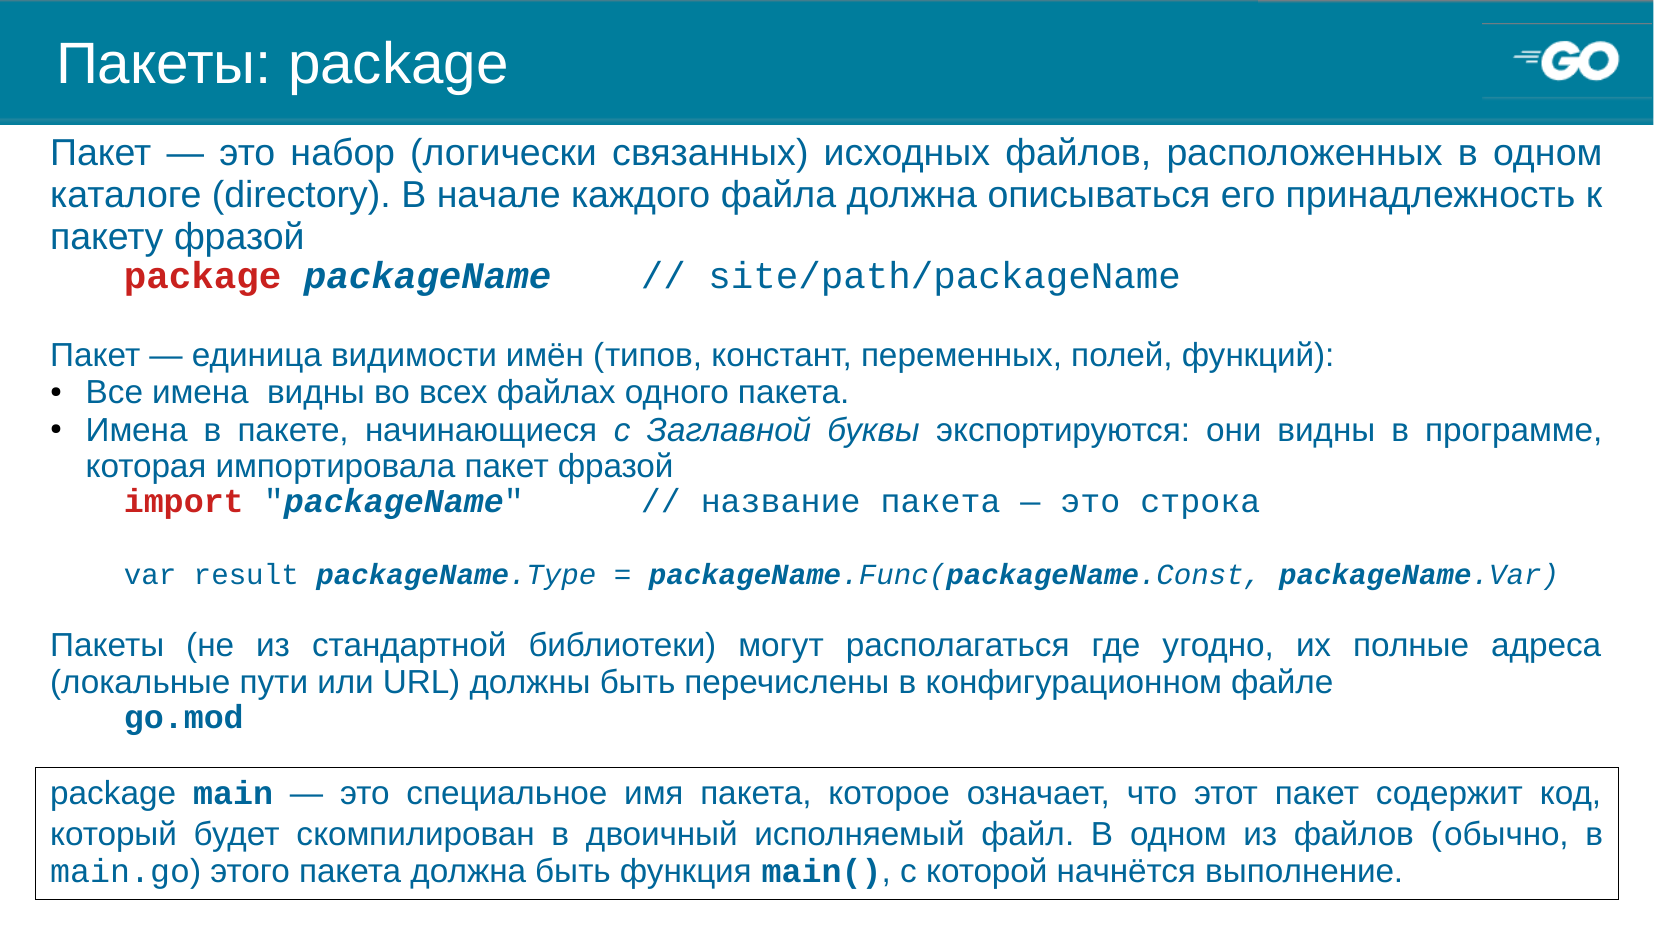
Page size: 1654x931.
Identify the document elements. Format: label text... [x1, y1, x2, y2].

text_box Пакет — это набор (логически связанных) исходных файлов, расположенных в одном каталоге (directory). В начале каждого файла должна описываться его принадлежность к пакету фразой package packageName // site/path/packageName Пакет — единица видимости имён (типов, констант, переменных, полей, функций): Все имена видны во всех файлах одного пакета. Имена в пакете, начинающиеся с Заглавной буквы экспортируются: они видны в программе, которая импортировала пакет фразой import "packageName" // название пакета — это строка var result packageName.Type = packageName.Func(packageName.Const, packageName.Var) Пакеты (не из стандартной библиотеки) могут располагаться где угодно, их полные адреса (локальные пути или URL) должны быть перечислены в конфигурационном файле go.mod [35, 124, 1619, 746]
text_box Пакеты: package [41, 23, 1495, 104]
picture [1542, 41, 1619, 81]
text_box package main — это специальное имя пакета, которое означает, что этот пакет содержит код, который будет скомпилирован в двоичный исполняемый файл. В одном из файлов (обычно, в main.go) этого пакета должна быть функция main(), с которой начнётся выполнение. [35, 767, 1619, 900]
